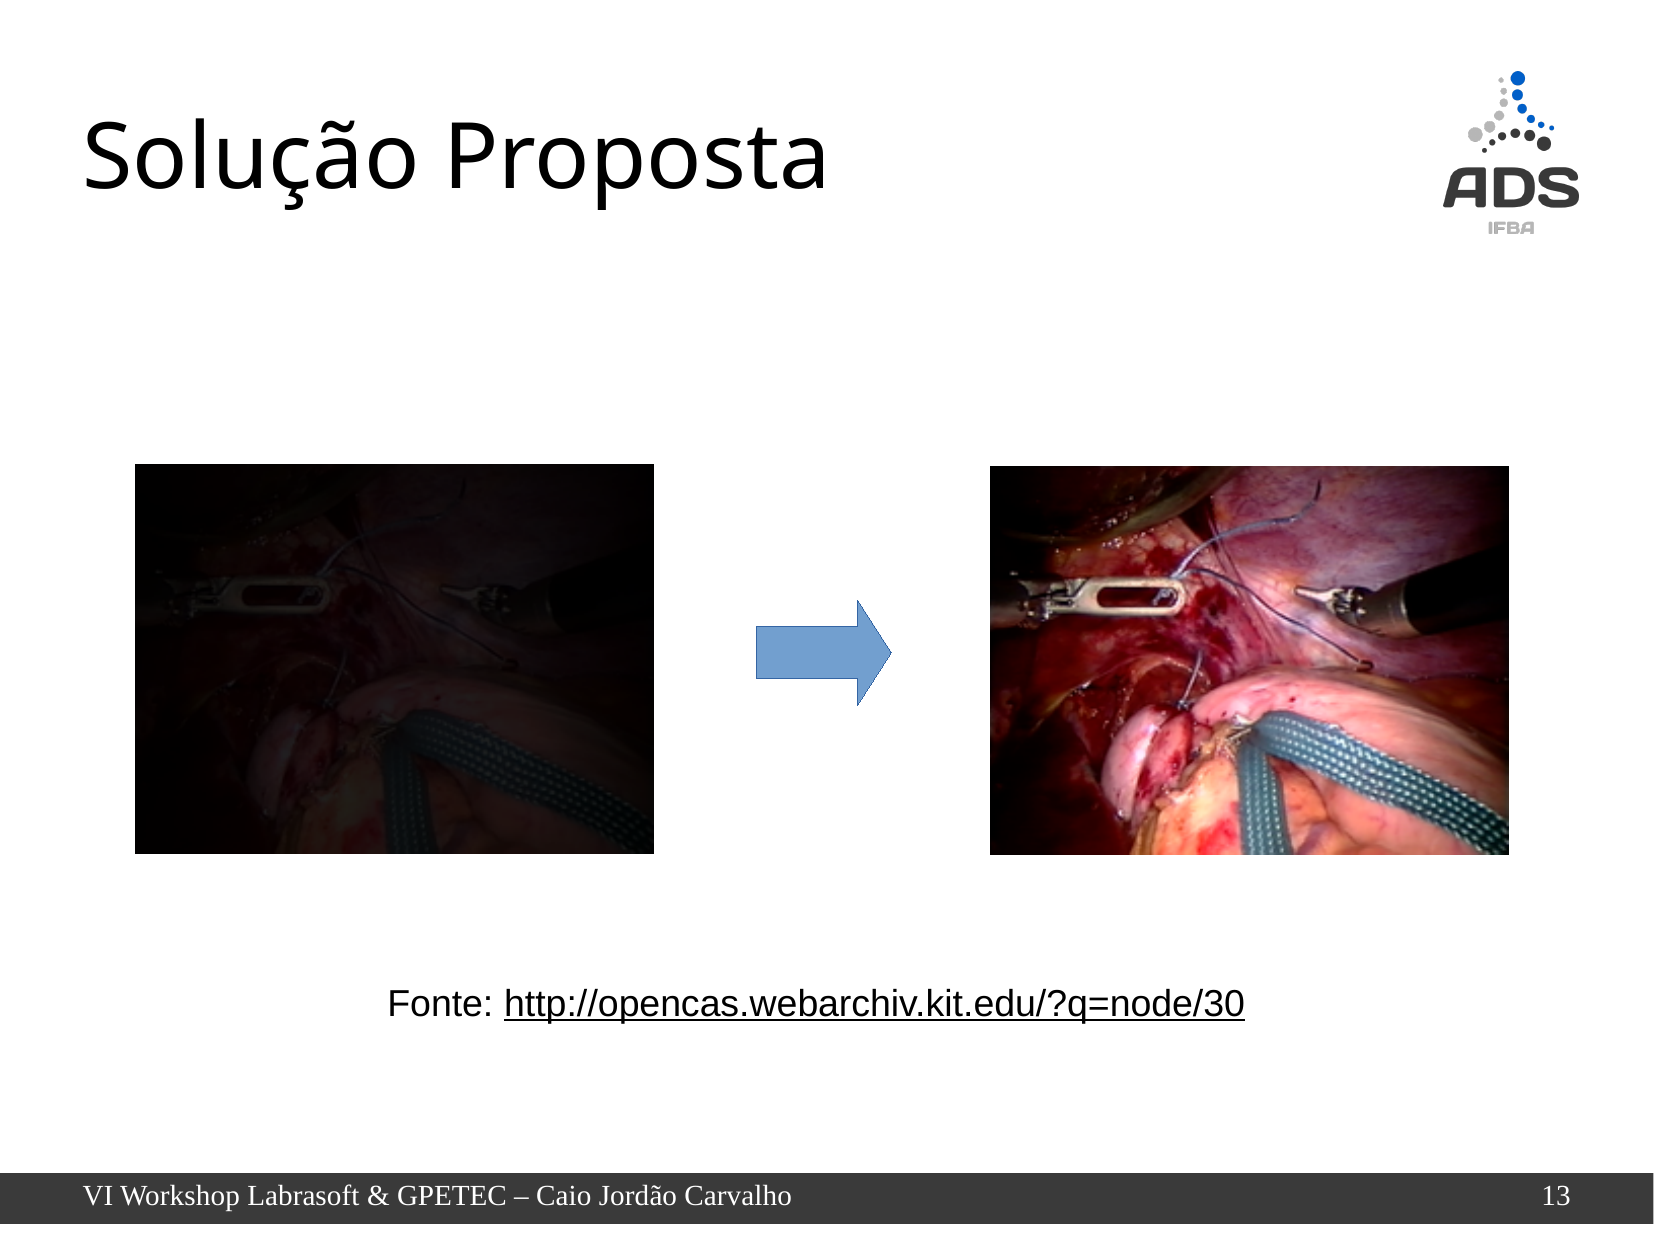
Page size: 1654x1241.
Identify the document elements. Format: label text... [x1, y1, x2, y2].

picture [990, 466, 1509, 856]
text_box Fonte: http://opencas.webarchiv.kit.edu/?q=node/30 [372, 975, 1261, 1032]
title Solução Proposta [82, 49, 1426, 257]
picture [135, 464, 654, 854]
text_box [756, 600, 892, 706]
picture [1443, 71, 1579, 234]
